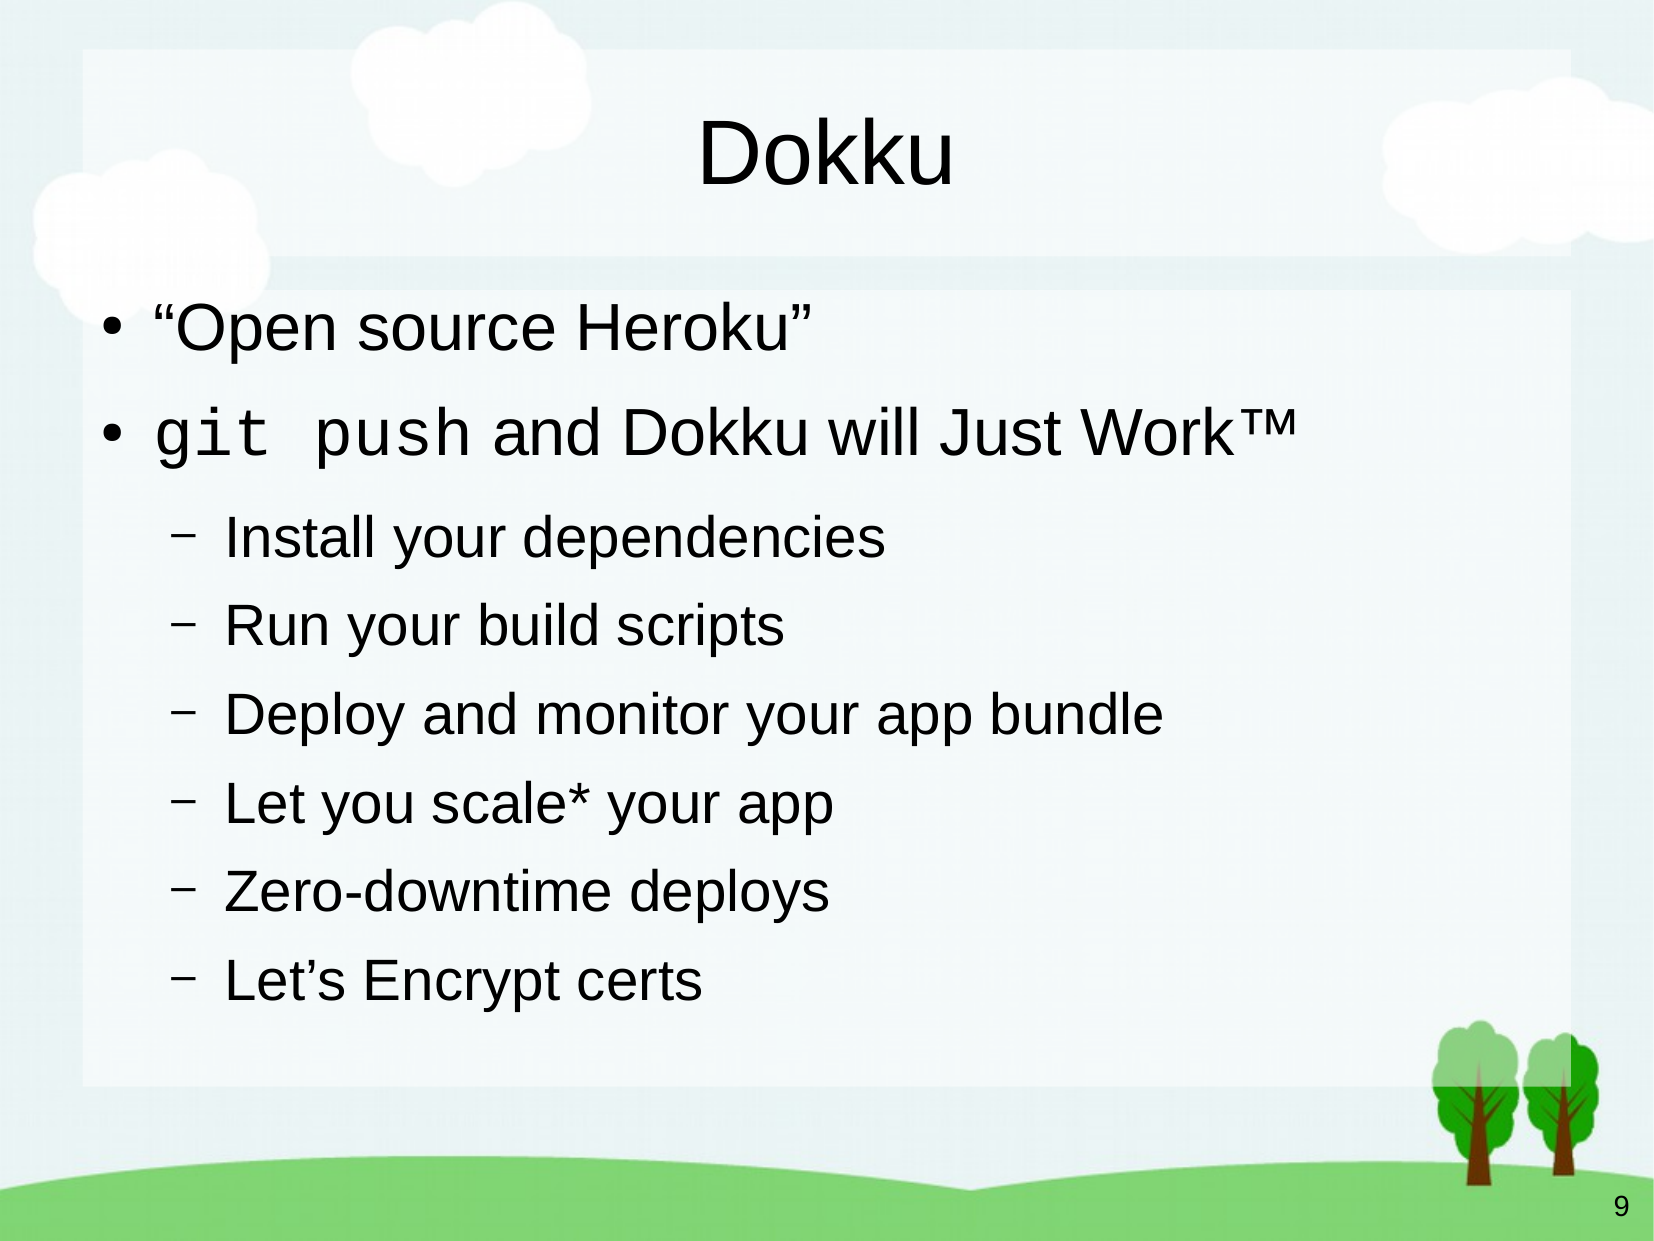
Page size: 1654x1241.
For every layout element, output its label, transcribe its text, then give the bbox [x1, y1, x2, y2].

picture [0, 0, 1654, 1241]
title Dokku [82, 49, 1571, 257]
list “Open source Heroku” git push and Dokku will Just Work™ Install your dependencies Run your build scripts Deploy and monitor your app bundle Let you scale* your app Zero-downtime deploys Let’s Encrypt certs [82, 290, 1571, 1087]
